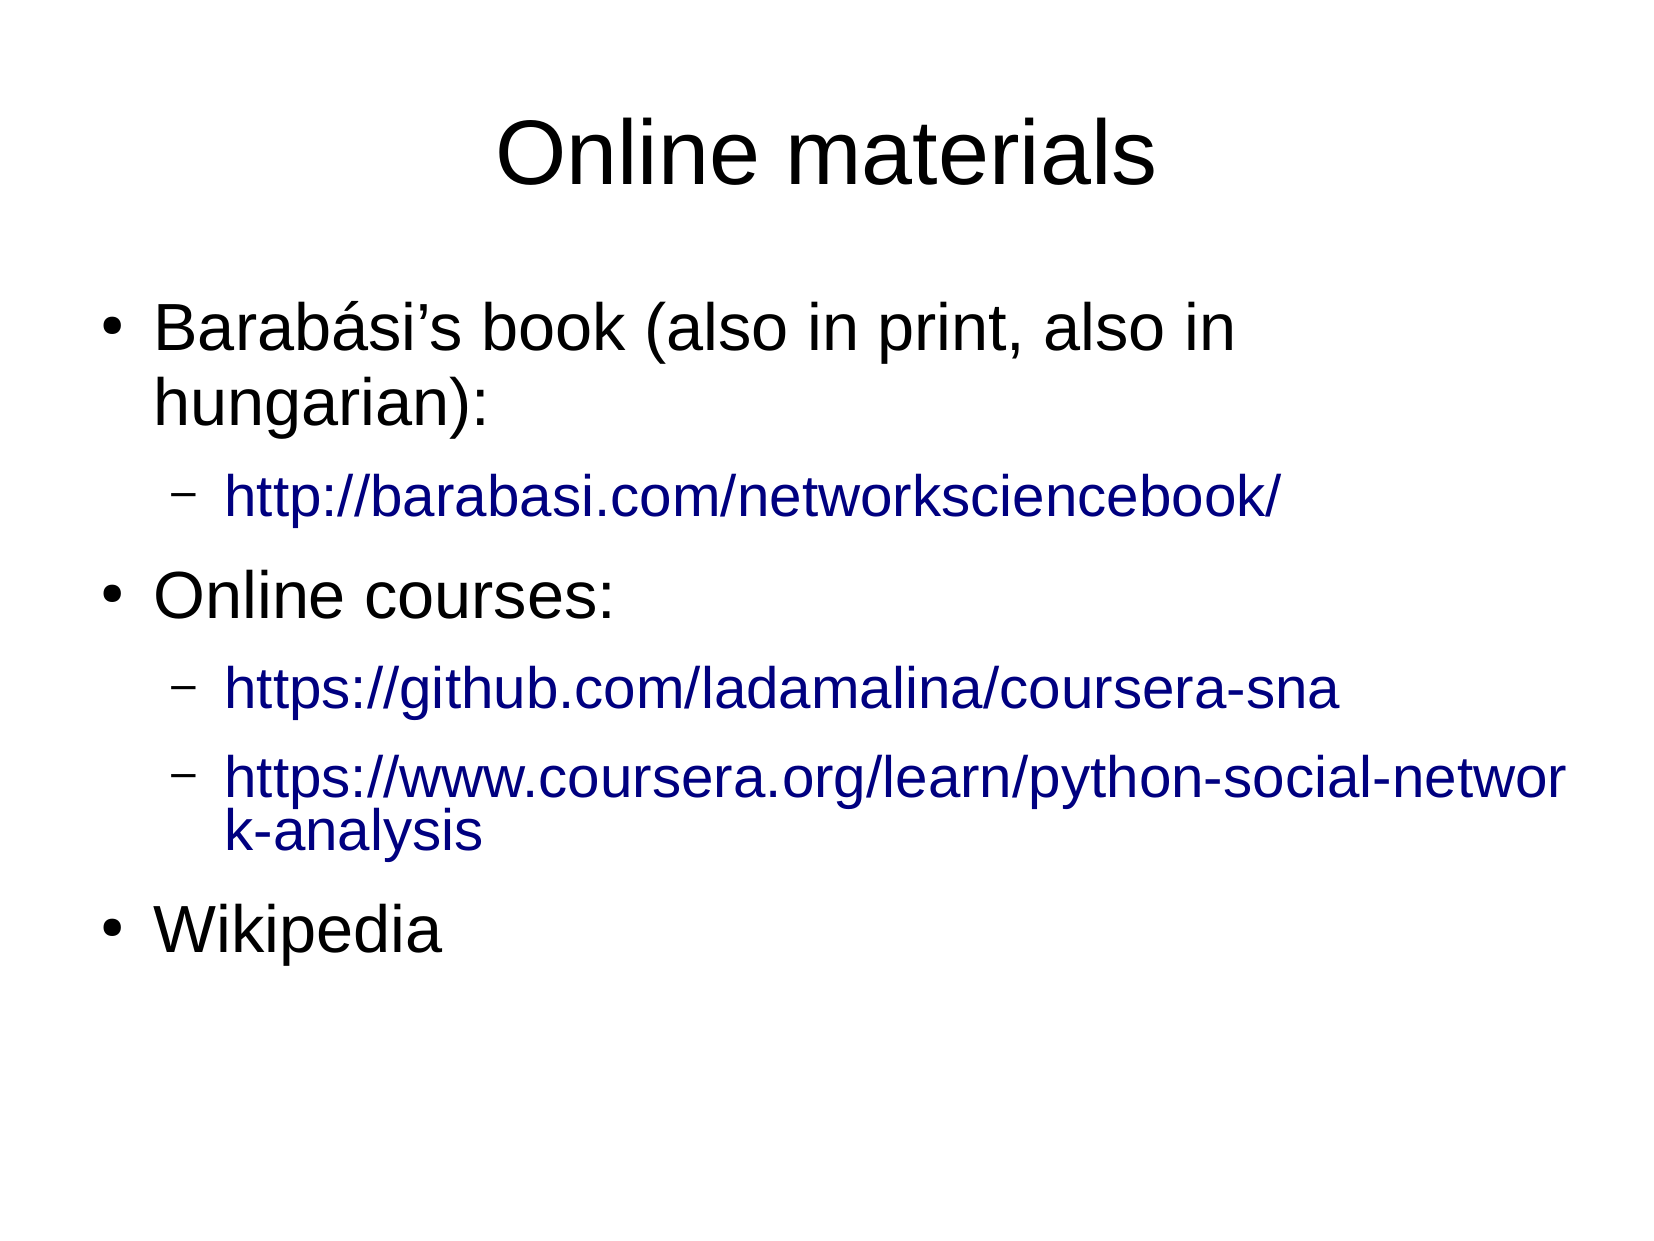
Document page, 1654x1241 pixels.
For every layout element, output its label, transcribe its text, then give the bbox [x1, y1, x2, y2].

title Online materials [82, 49, 1571, 257]
list Barabási’s book (also in print, also in hungarian): http://barabasi.com/networksciencebook/ Online courses: https://github.com/ladamalina/coursera-sna https://www.coursera.org/learn/python-social-network-analysis Wikipedia [82, 290, 1571, 1010]
